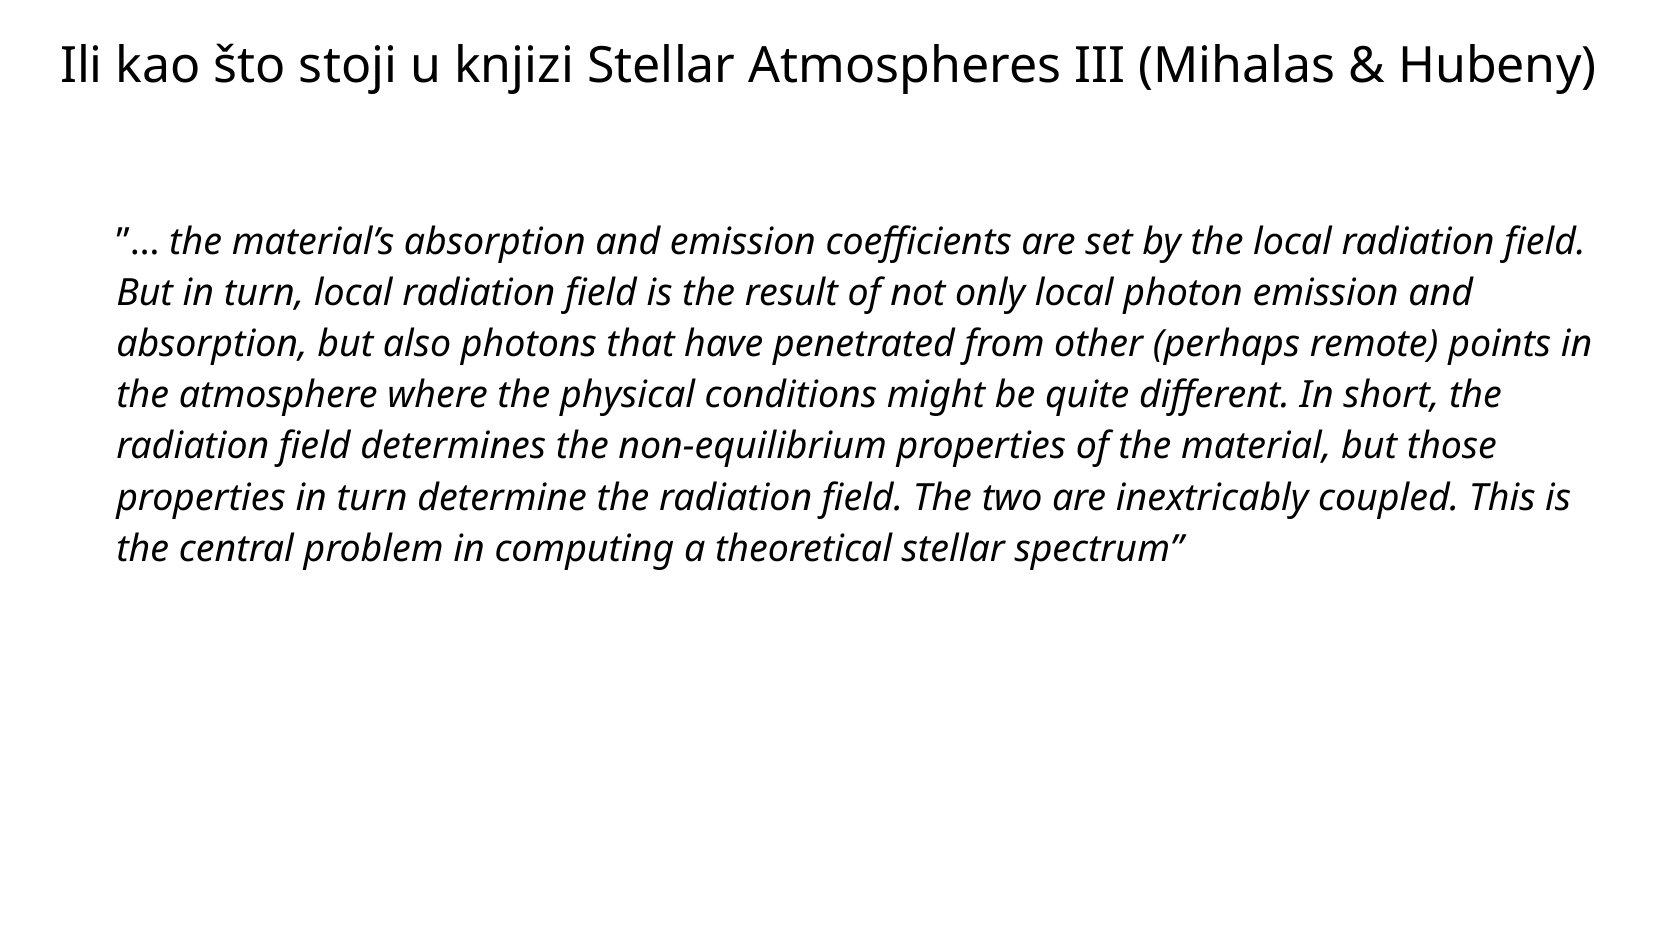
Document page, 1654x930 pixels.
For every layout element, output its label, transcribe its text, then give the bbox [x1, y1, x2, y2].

title Ili kao što stoji u knjizi Stellar Atmospheres III (Mihalas & Hubeny) [59, 13, 1648, 113]
list ”… the material’s absorption and emission coefficients are set by the local radiation field. But in turn, local radiation field is the result of not only local photon emission and absorption, but also photons that have penetrated from other (perhaps remote) points in the atmosphere where the physical conditions might be quite different. In short, the radiation field determines the non-equilibrium properties of the material, but those properties in turn determine the radiation field. The two are inextricably coupled. This is the central problem in computing a theoretical stellar spectrum” [45, 214, 1635, 740]
